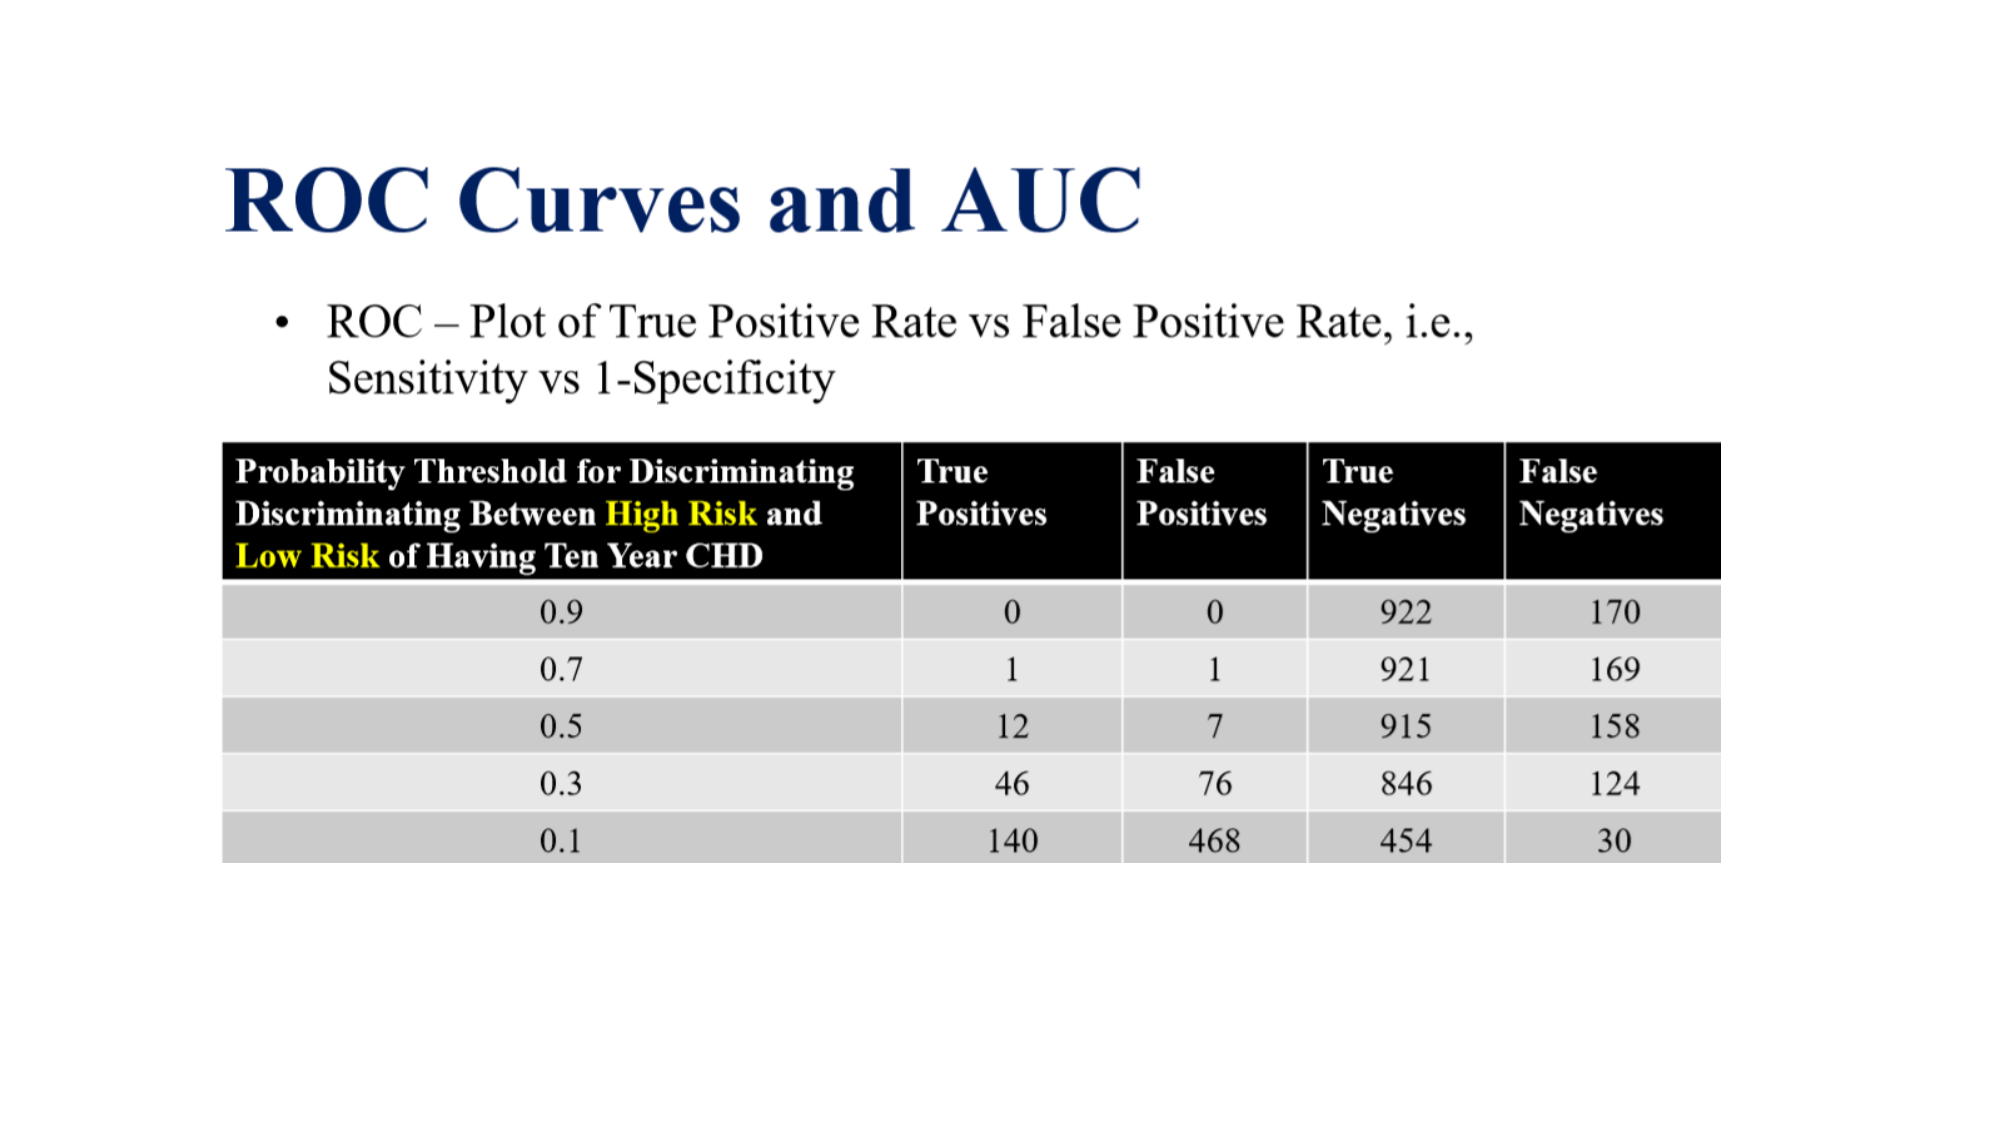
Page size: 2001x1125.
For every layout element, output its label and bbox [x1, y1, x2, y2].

picture [188, 138, 1721, 863]
